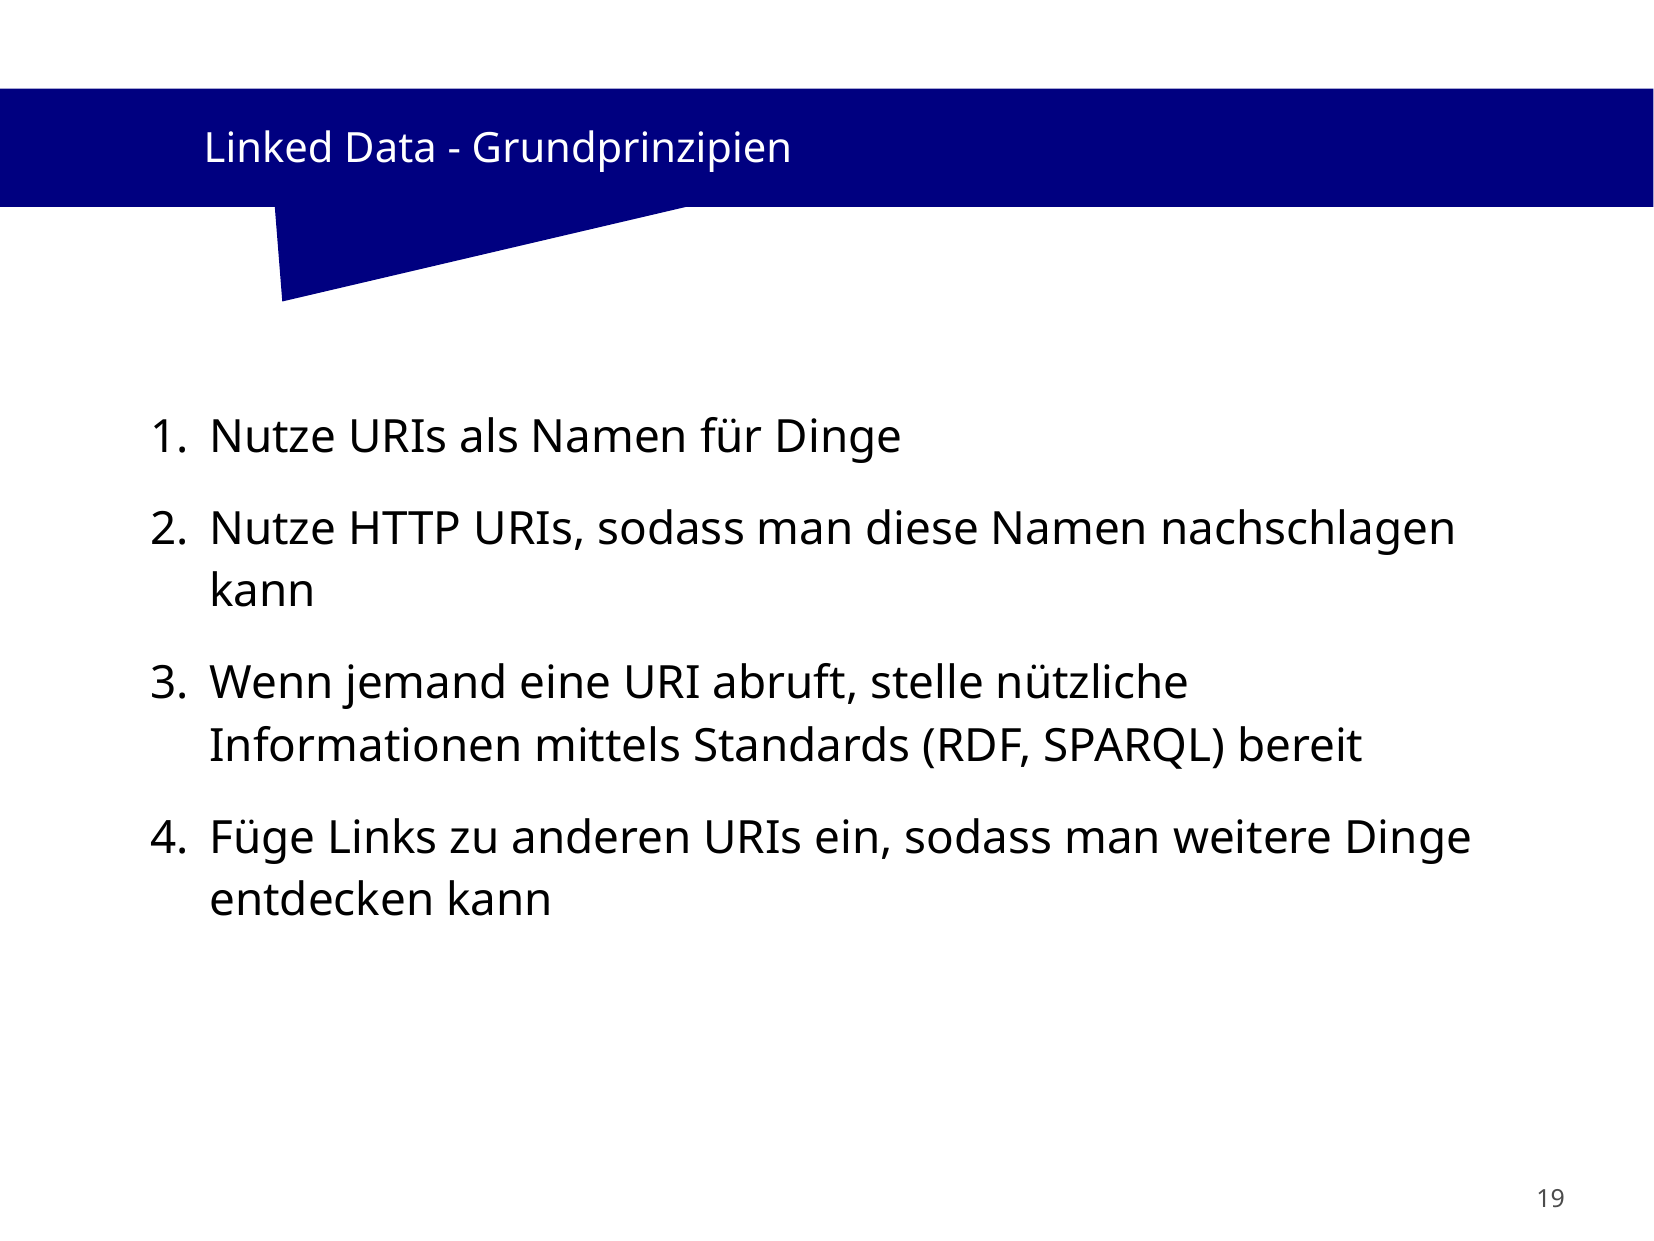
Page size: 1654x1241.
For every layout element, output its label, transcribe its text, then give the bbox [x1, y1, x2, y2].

text_box Linked Data - Grundprinzipien [188, 109, 874, 184]
text_box [0, 88, 1654, 302]
text_box Nutze URIs als Namen für Dinge Nutze HTTP URIs, sodass man diese Namen nachschlagen kann Wenn jemand eine URI abruft, stelle nützliche Informationen mittels Standards (RDF, SPARQL) bereit Füge Links zu anderen URIs ein, sodass man weitere Dinge entdecken kann [135, 395, 1524, 1010]
